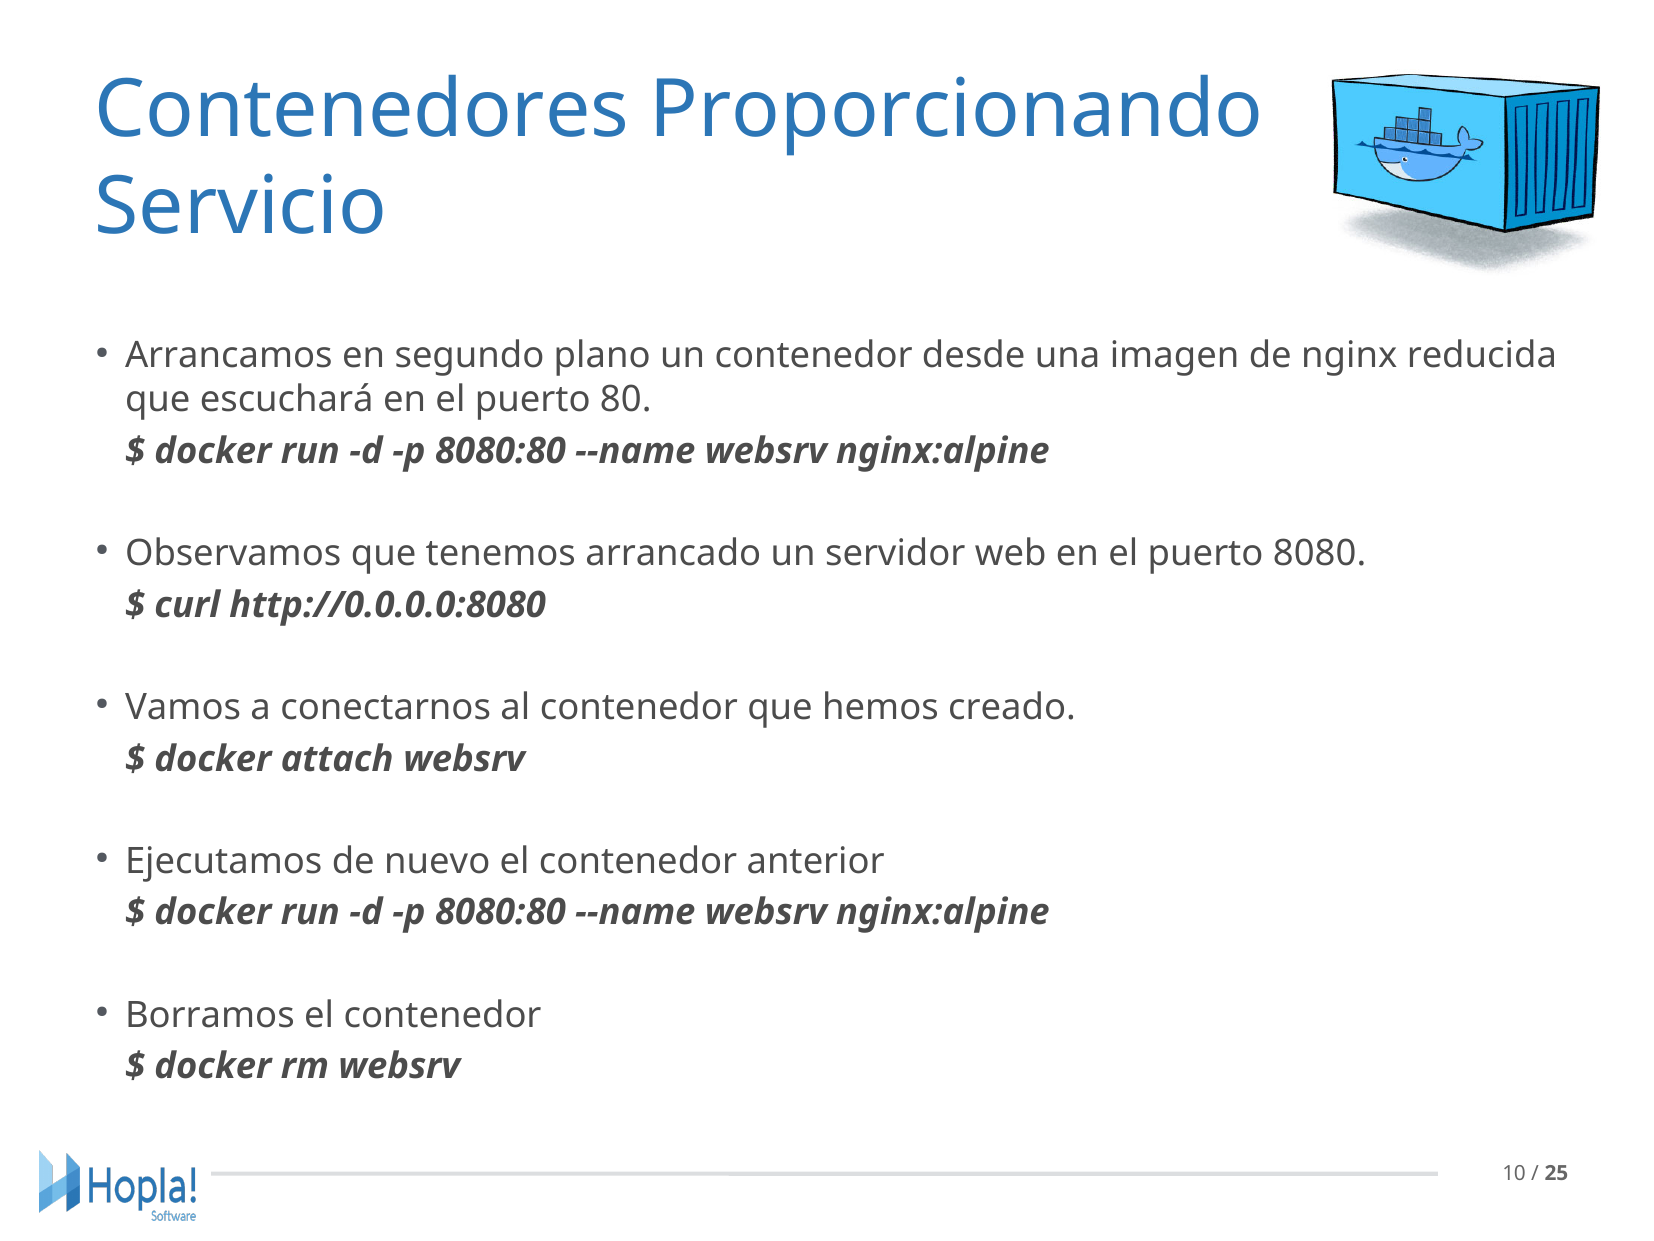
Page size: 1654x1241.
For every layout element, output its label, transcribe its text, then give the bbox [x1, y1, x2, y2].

title Contenedores Proporcionando Servicio [82, 0, 1571, 340]
picture [39, 1150, 196, 1221]
list Arrancamos en segundo plano un contenedor desde una imagen de nginx reducida que escuchará en el puerto 80. $ docker run -d -p 8080:80 --name websrv nginx:alpine Observamos que tenemos arrancado un servidor web en el puerto 8080. $ curl http://0.0.0.0:8080 Vamos a conectarnos al contenedor que hemos creado. $ docker attach websrv Ejecutamos de nuevo el contenedor anterior $ docker run -d -p 8080:80 --name websrv nginx:alpine Borramos el contenedor $ docker rm websrv [83, 268, 1601, 1107]
picture [1278, 3, 1651, 294]
